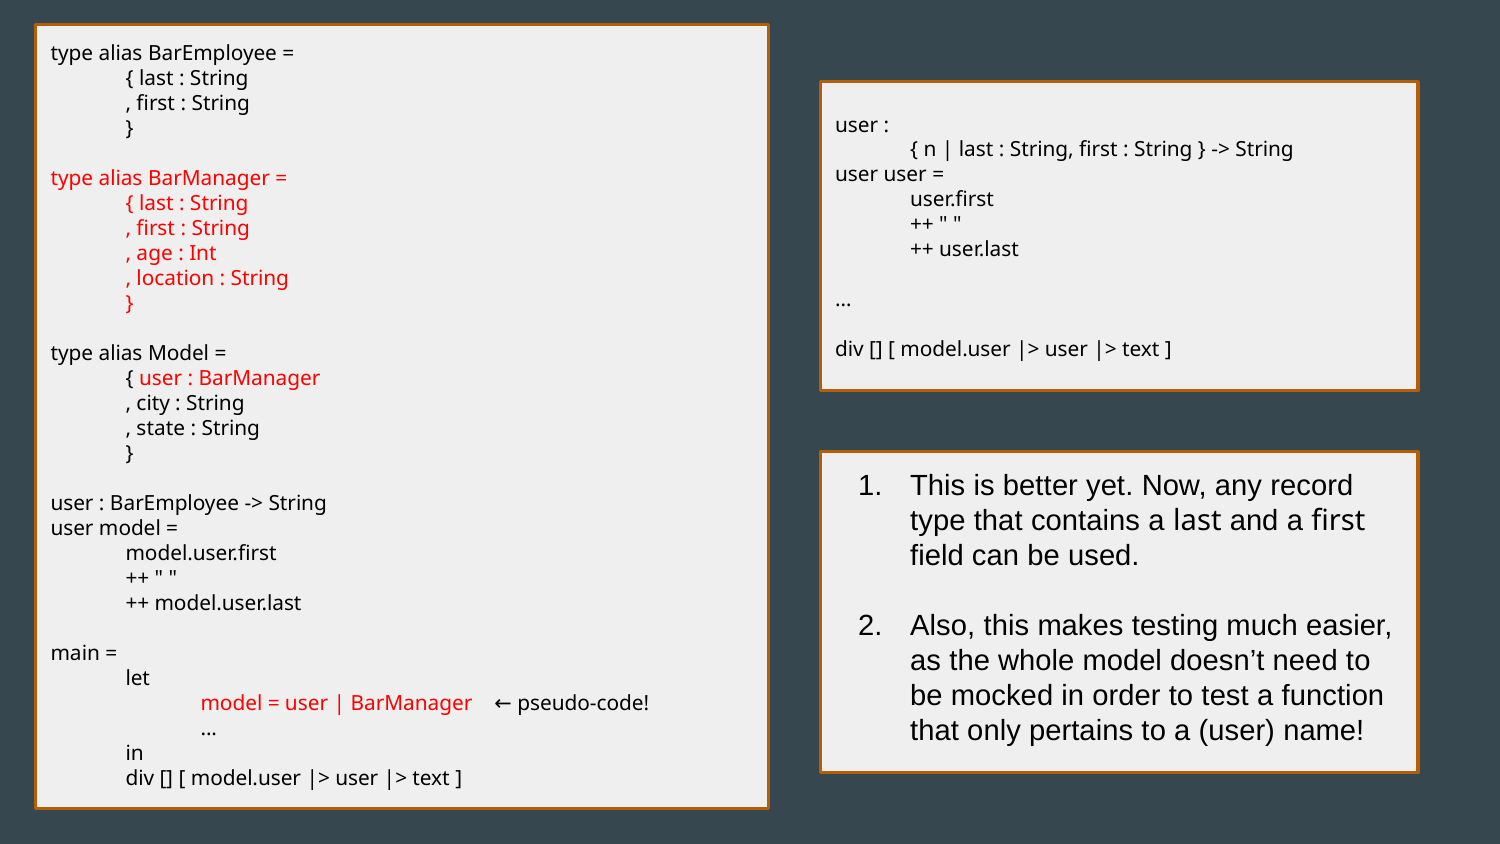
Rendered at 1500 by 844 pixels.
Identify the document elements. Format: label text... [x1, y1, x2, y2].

text_box This is better yet. Now, any record type that contains a last and a first field can be used. Also, this makes testing much easier, as the whole model doesn’t need to be mocked in order to test a function that only pertains to a (user) name! [820, 451, 1419, 773]
text_box user : { n | last : String, first : String } -> String user user = user.first ++ " " ++ user.last … div [] [ model.user |> user |> text ] [820, 81, 1419, 391]
text_box type alias BarEmployee = { last : String , first : String } type alias BarManager = { last : String , first : String , age : Int , location : String } type alias Model = { user : BarManager , city : String , state : String } user : BarEmployee -> String user model = model.user.first ++ " " ++ model.user.last main = let model = user | BarManager ← pseudo-code! ... in div [] [ model.user |> user |> text ] [35, 24, 769, 809]
